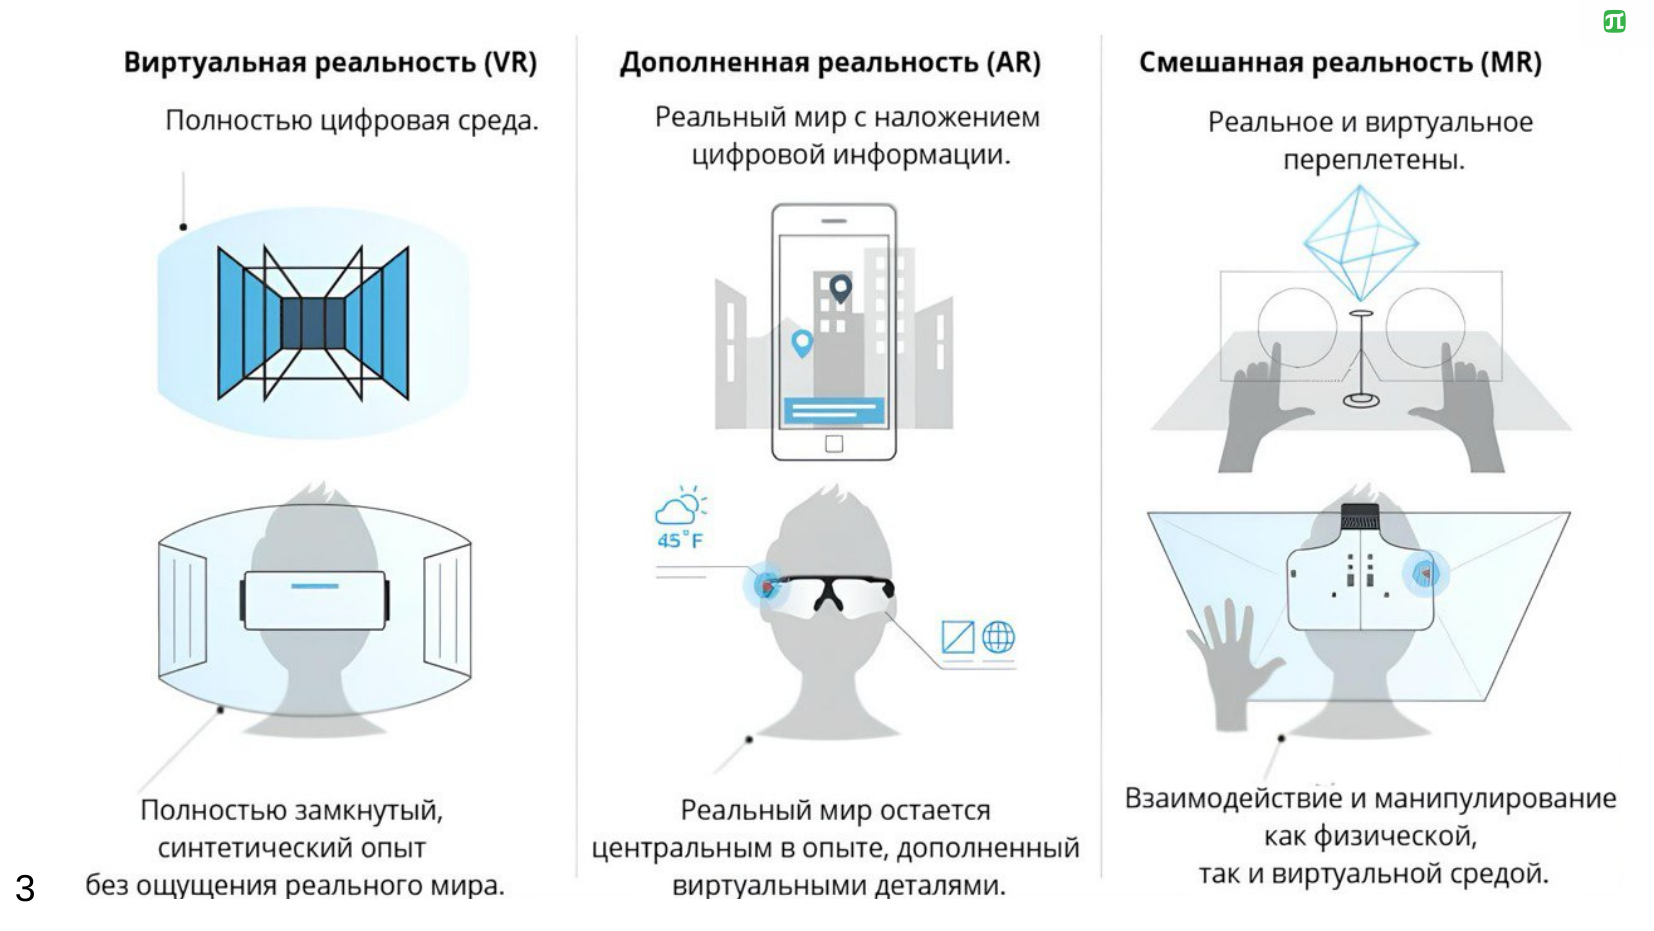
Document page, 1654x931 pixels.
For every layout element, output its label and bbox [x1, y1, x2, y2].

text_box [0, 860, 562, 931]
picture [59, 0, 1654, 899]
